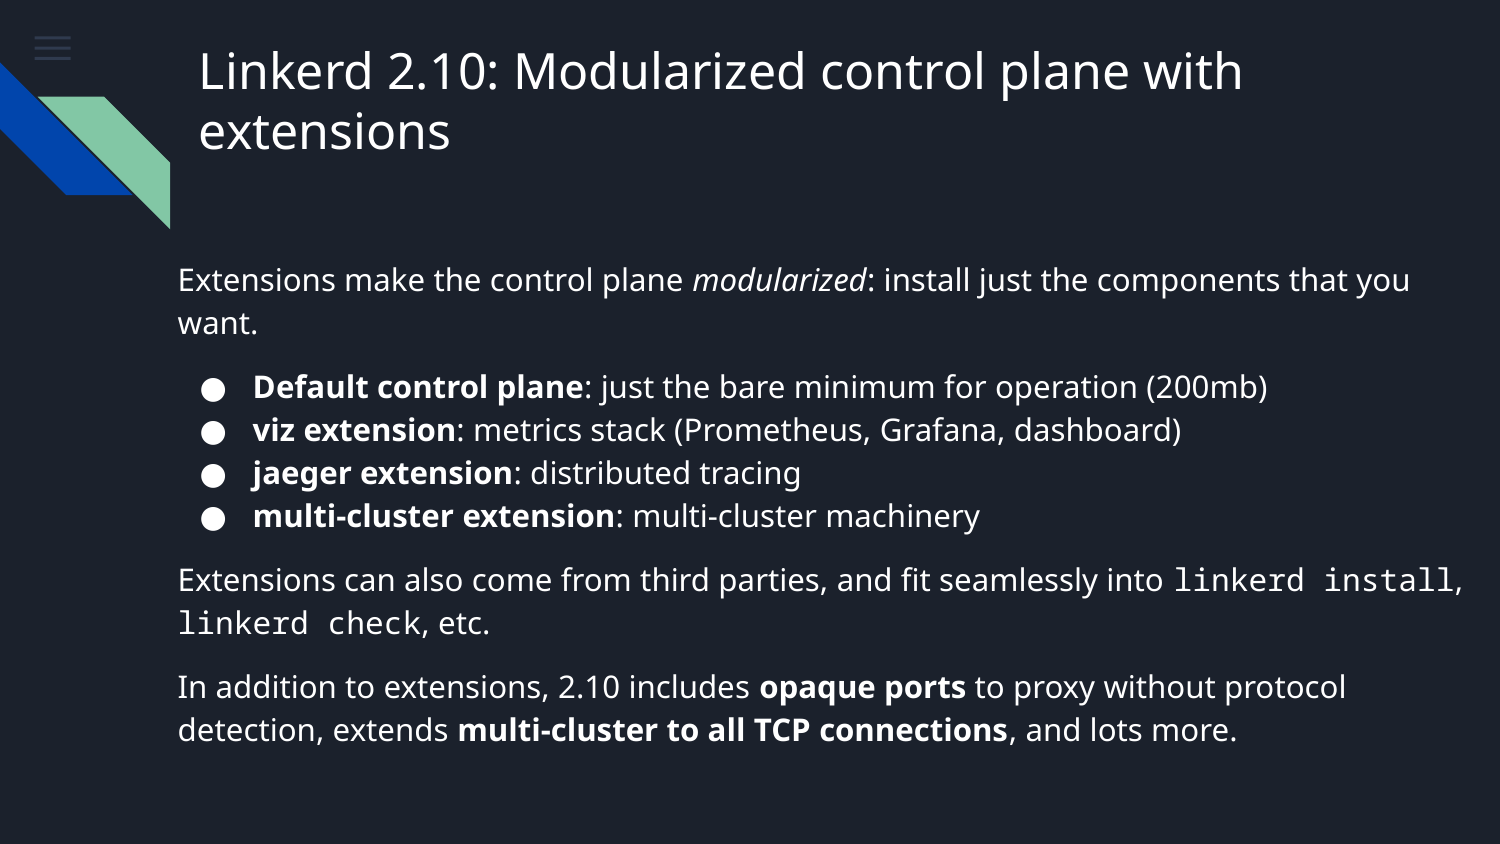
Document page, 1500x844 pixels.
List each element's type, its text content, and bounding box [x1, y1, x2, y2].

text_box Extensions make the control plane modularized: install just the components that you want. Default control plane: just the bare minimum for operation (200mb) viz extension: metrics stack (Prometheus, Grafana, dashboard) jaeger extension: distributed tracing multi-cluster extension: multi-cluster machinery Extensions can also come from third parties, and fit seamlessly into linkerd install, linkerd check, etc. In addition to extensions, 2.10 includes opaque ports to proxy without protocol detection, extends multi-cluster to all TCP connections, and lots more. [162, 239, 1485, 827]
text_box Linkerd 2.10: Modularized control plane with extensions [184, 24, 1464, 175]
